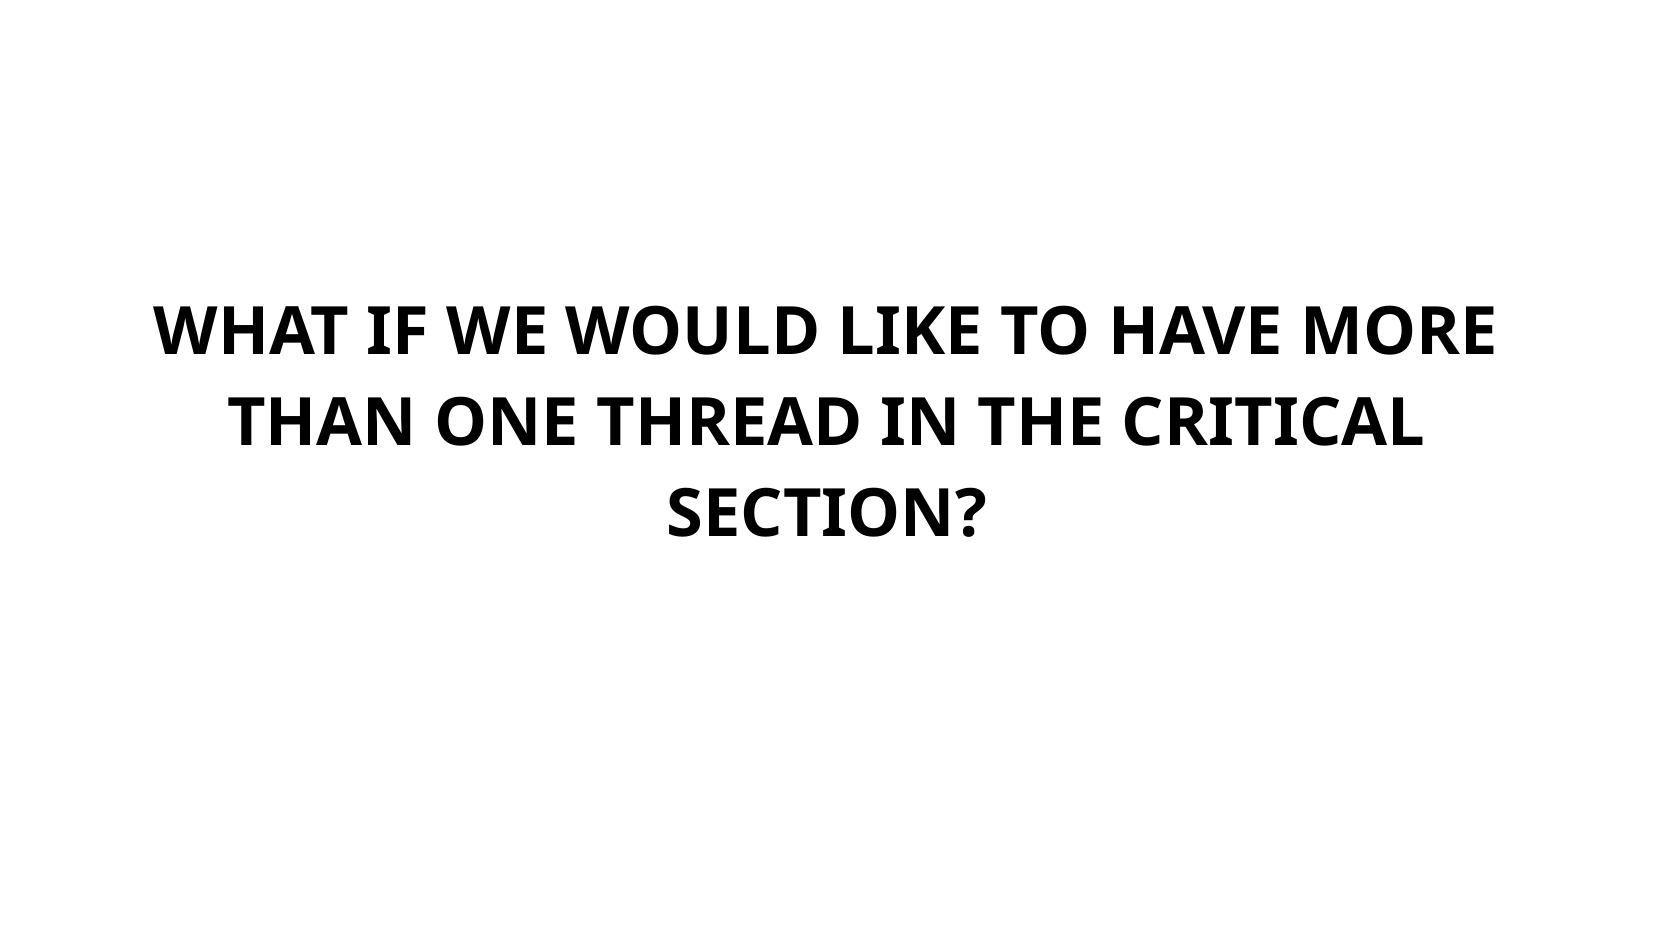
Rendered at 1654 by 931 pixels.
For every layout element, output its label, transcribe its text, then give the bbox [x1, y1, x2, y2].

subtitle WHAT IF WE WOULD LIKE TO HAVE MORE THAN ONE THREAD IN THE CRITICAL SECTION? [82, 105, 1571, 825]
